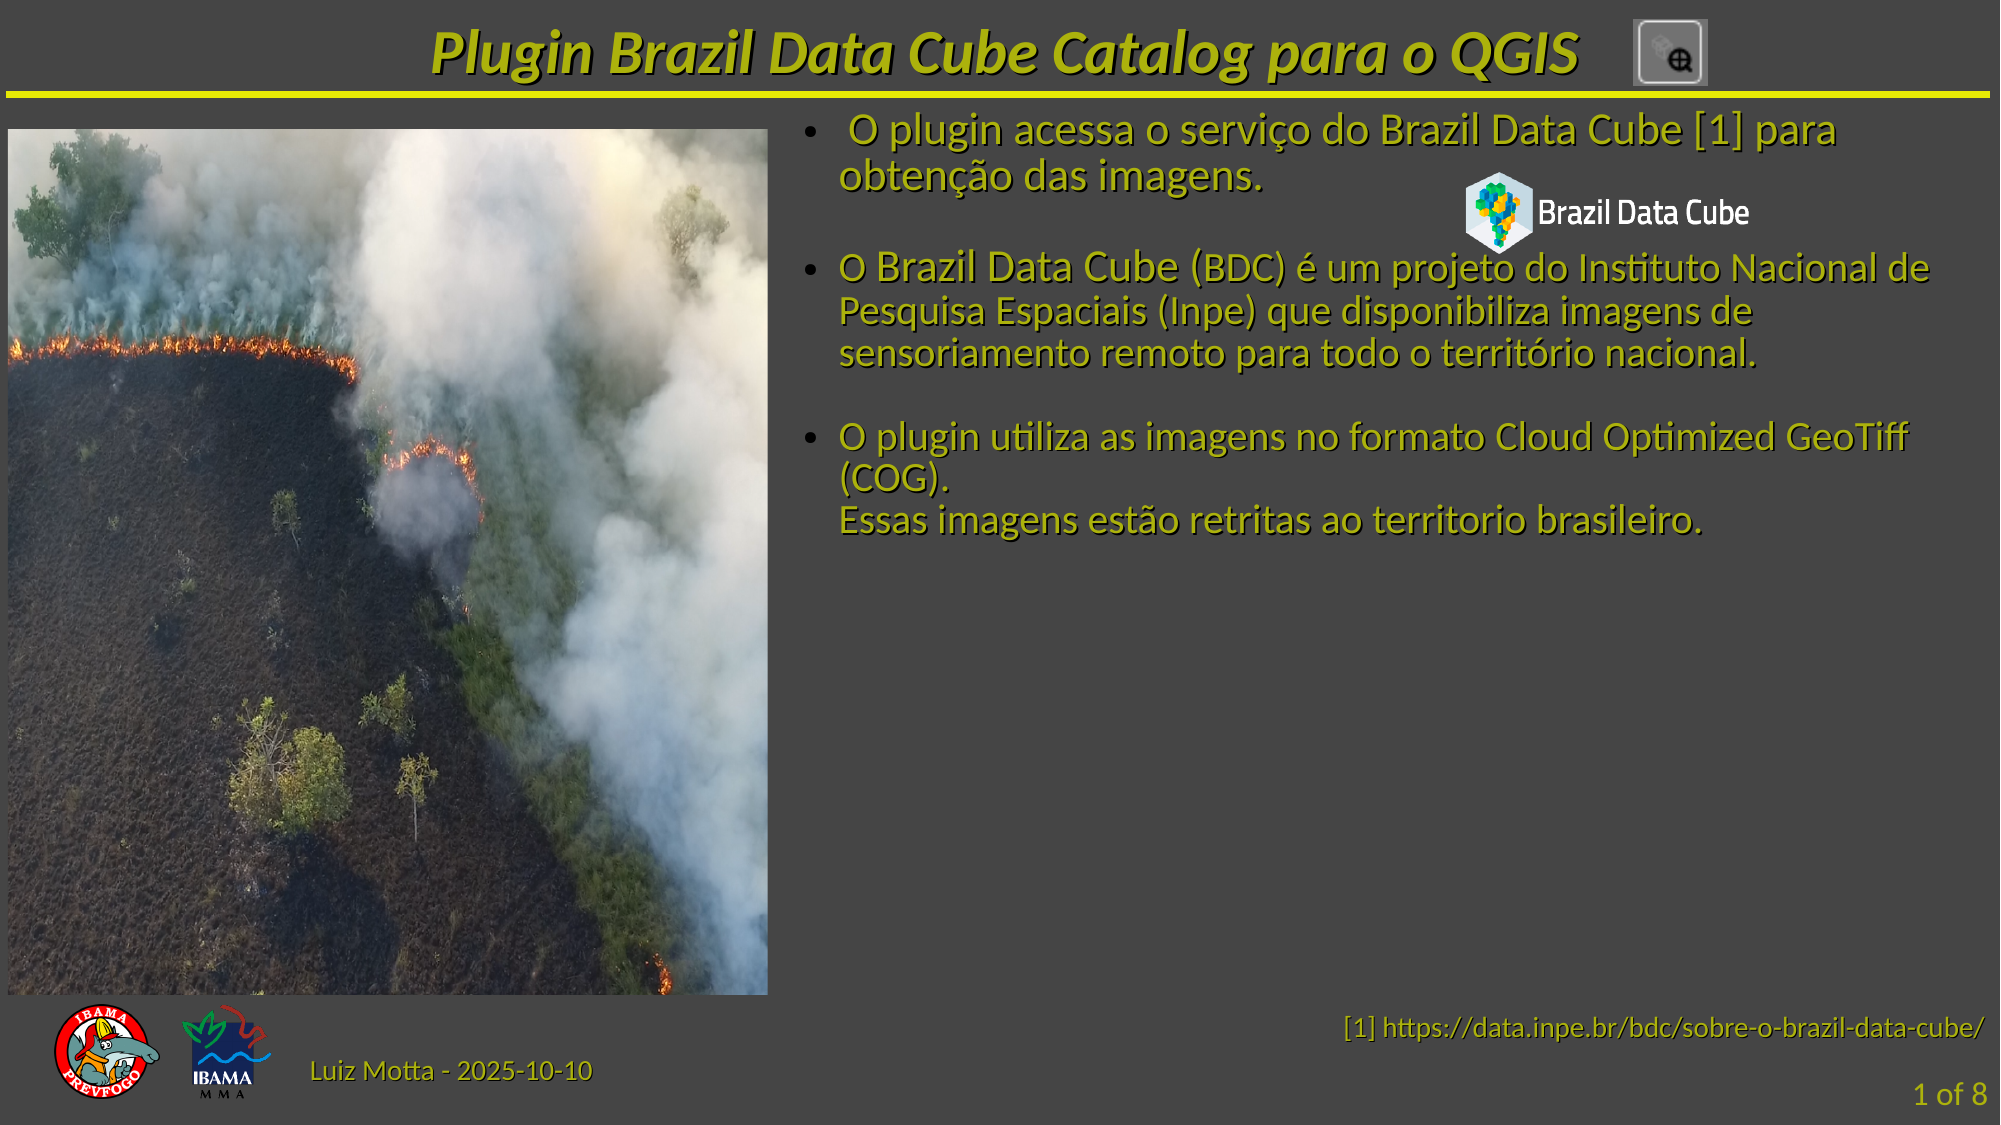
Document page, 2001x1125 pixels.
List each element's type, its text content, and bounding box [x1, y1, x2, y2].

text_box [1] https://data.inpe.br/bdc/sobre-o-brazil-data-cube/ [1078, 1008, 2000, 1063]
subtitle Plugin Brazil Data Cube Catalog para o QGIS [9, 11, 2000, 95]
text_box Luiz Motta - 2025-10-10 [295, 1051, 768, 1106]
picture [54, 1004, 160, 1099]
text_box <número> of 8 [1757, 1080, 1989, 1125]
picture [7, 129, 768, 996]
picture [1464, 171, 1756, 254]
picture [173, 1004, 272, 1099]
text_box O plugin acessa o serviço do Brazil Data Cube [1] para obtenção das imagens. O Brazil Data Cube (BDC) é um projeto do Instituto Nacional de Pesquisa Espaciais (Inpe) que disponibiliza imagens de sensoriamento remoto para todo o território nacional. O plugin utiliza as imagens no formato Cloud Optimized GeoTiff (COG). Essas imagens estão retritas ao territorio brasileiro. [803, 110, 2000, 760]
picture [1633, 19, 1708, 87]
